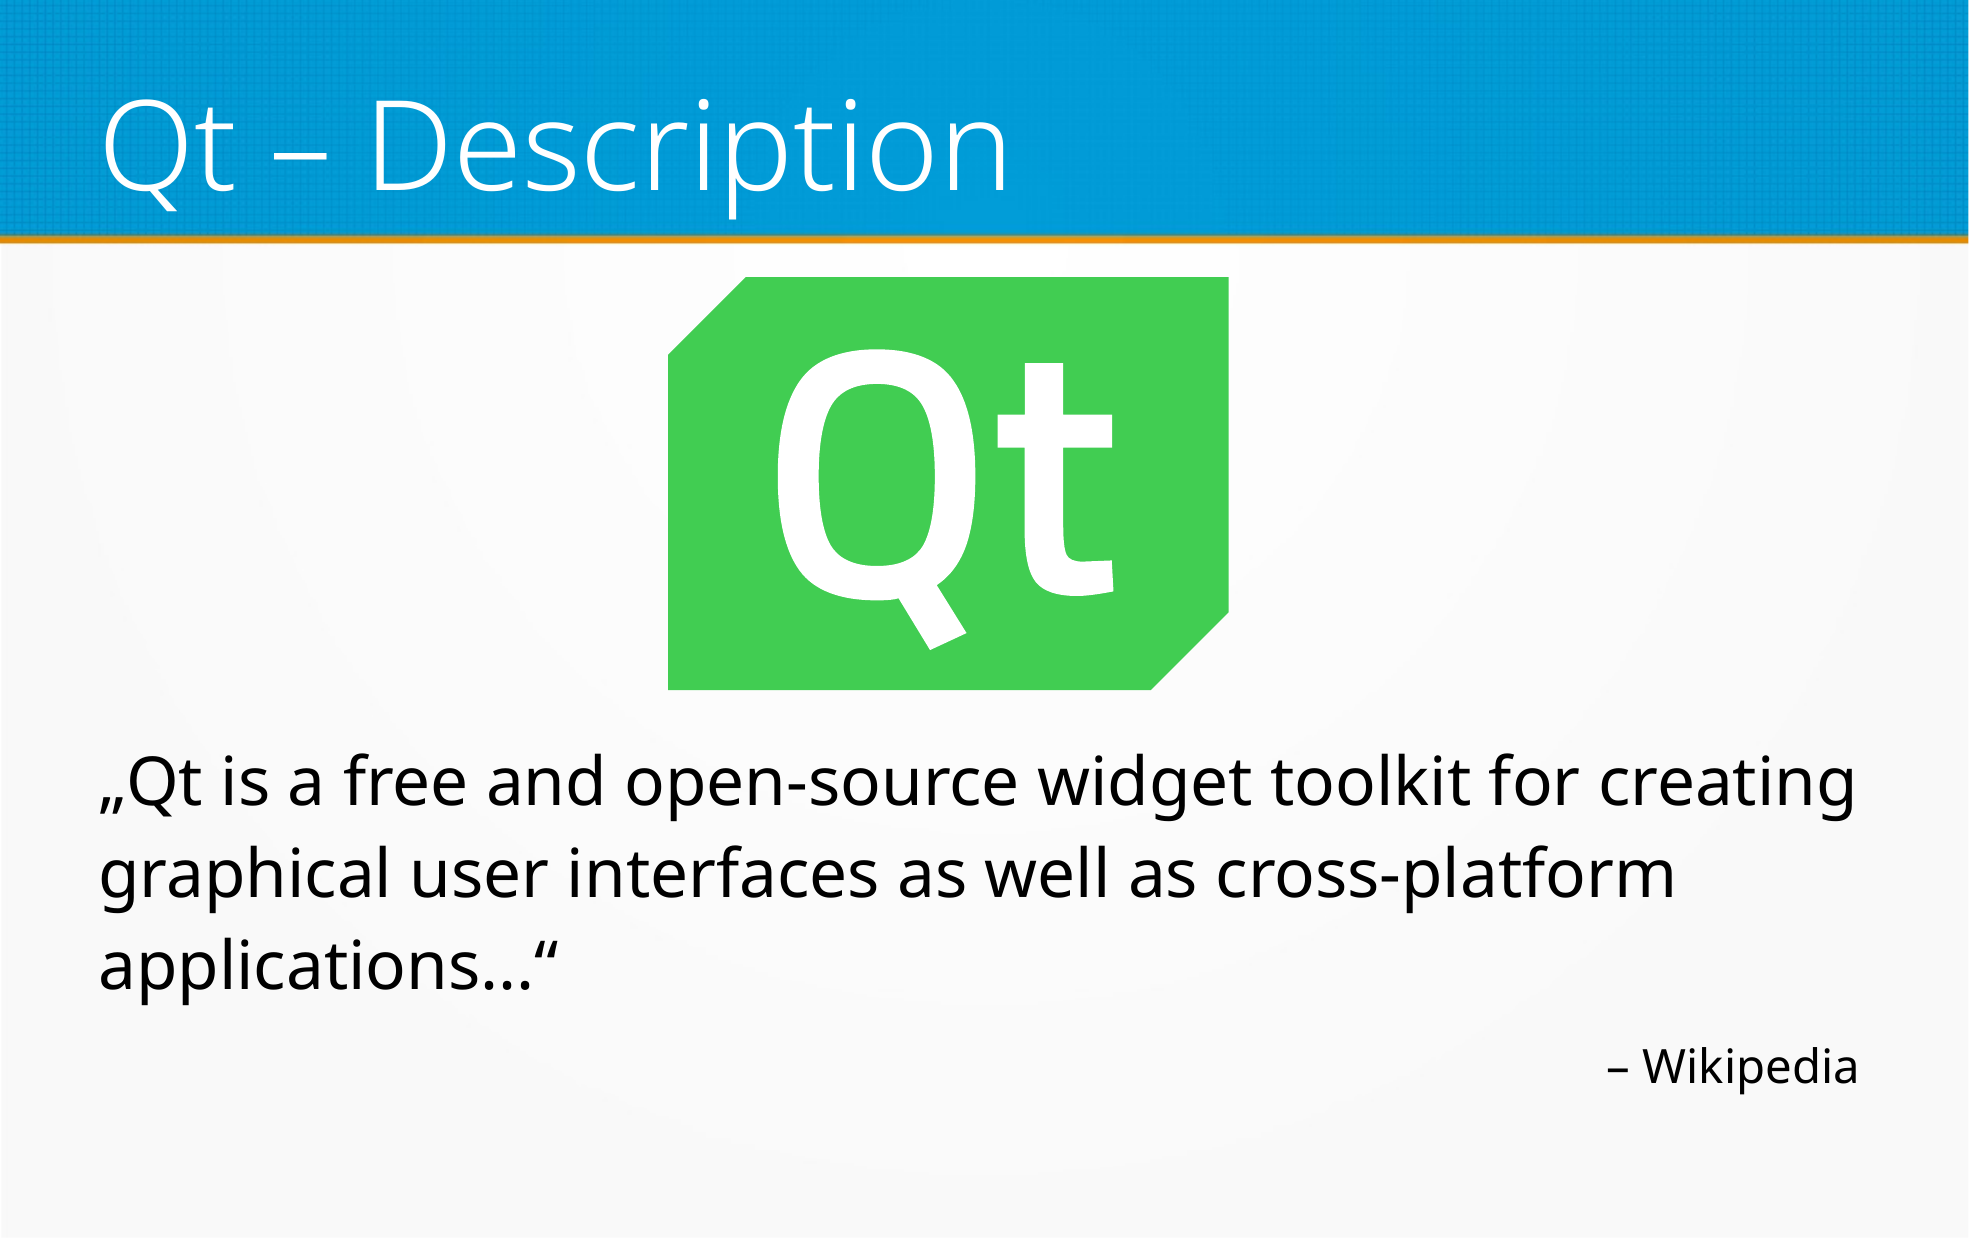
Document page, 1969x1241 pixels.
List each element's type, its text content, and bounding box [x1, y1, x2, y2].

title Qt – Description [98, 19, 1870, 227]
picture [0, 233, 1969, 1241]
list „Qt is a free and open-source widget toolkit for creating graphical user interfaces as well as cross-platform applications...“ – Wikipedia [98, 733, 1861, 1099]
